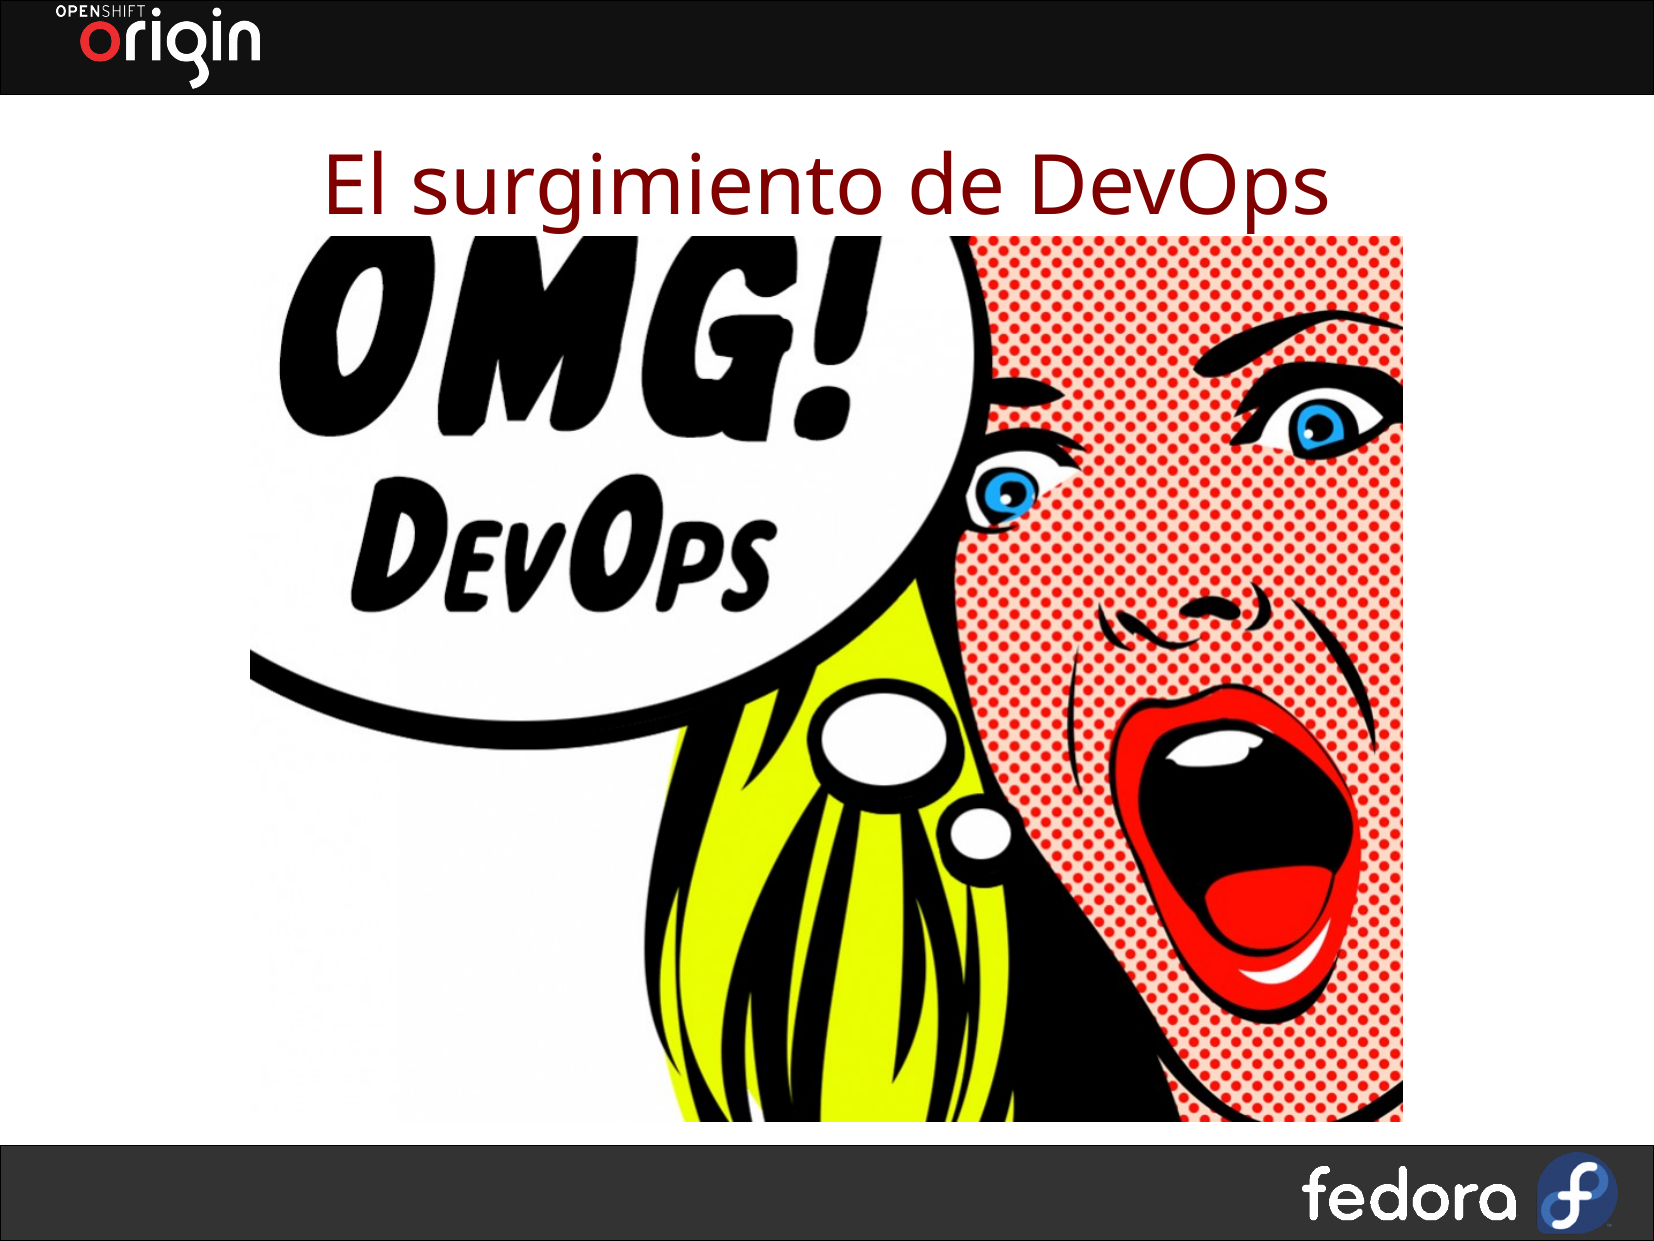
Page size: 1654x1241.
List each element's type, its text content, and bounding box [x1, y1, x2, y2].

picture [1299, 1151, 1619, 1235]
picture [250, 287, 1403, 1123]
picture [56, 5, 260, 89]
title El surgimiento de DevOps [82, 78, 1571, 287]
